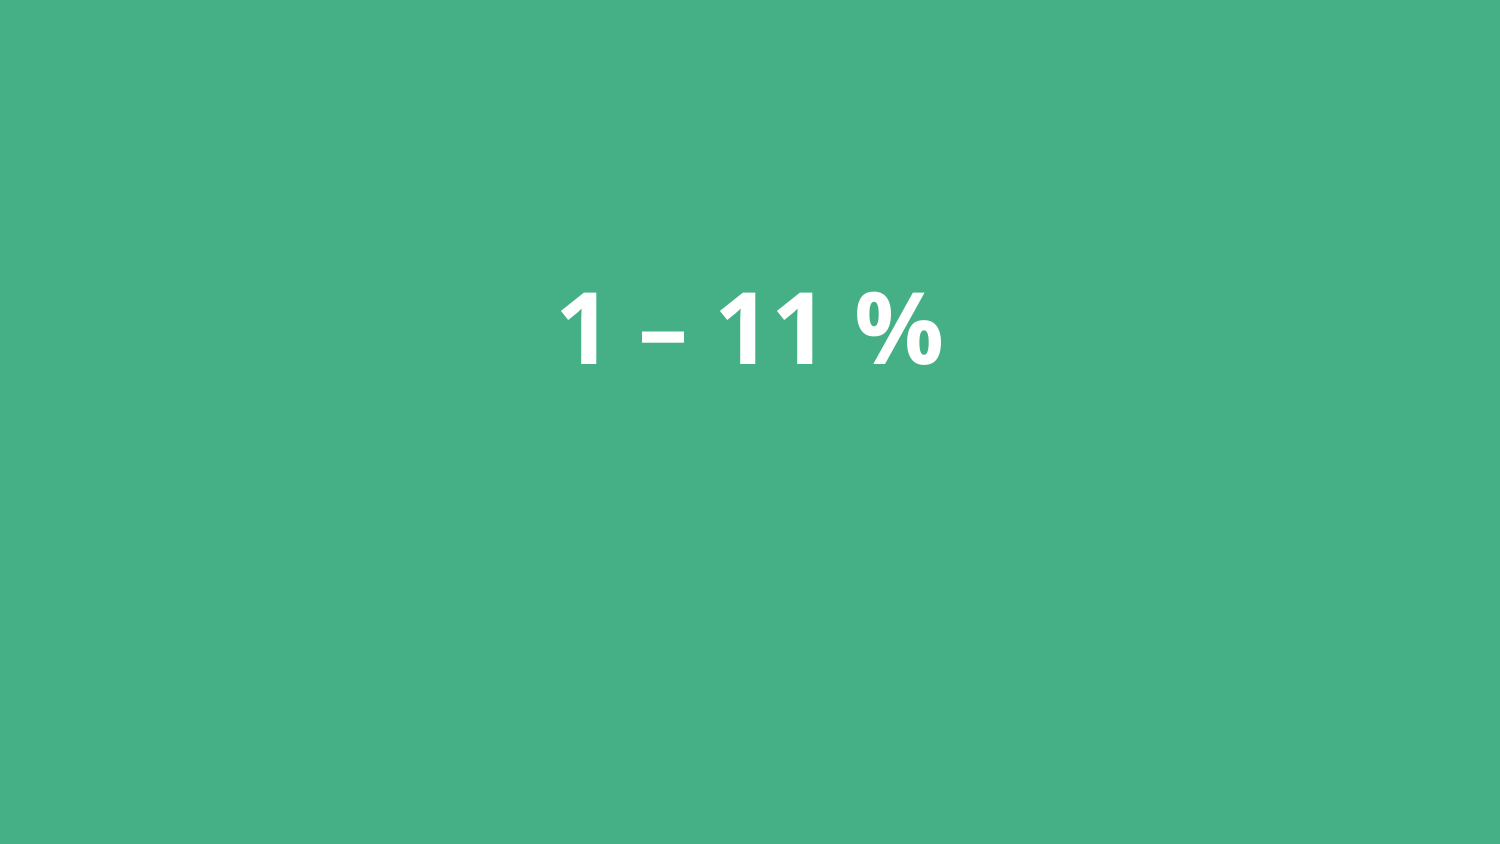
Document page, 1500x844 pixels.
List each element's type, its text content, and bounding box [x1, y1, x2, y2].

title 1 – 11 % [51, 231, 1449, 552]
